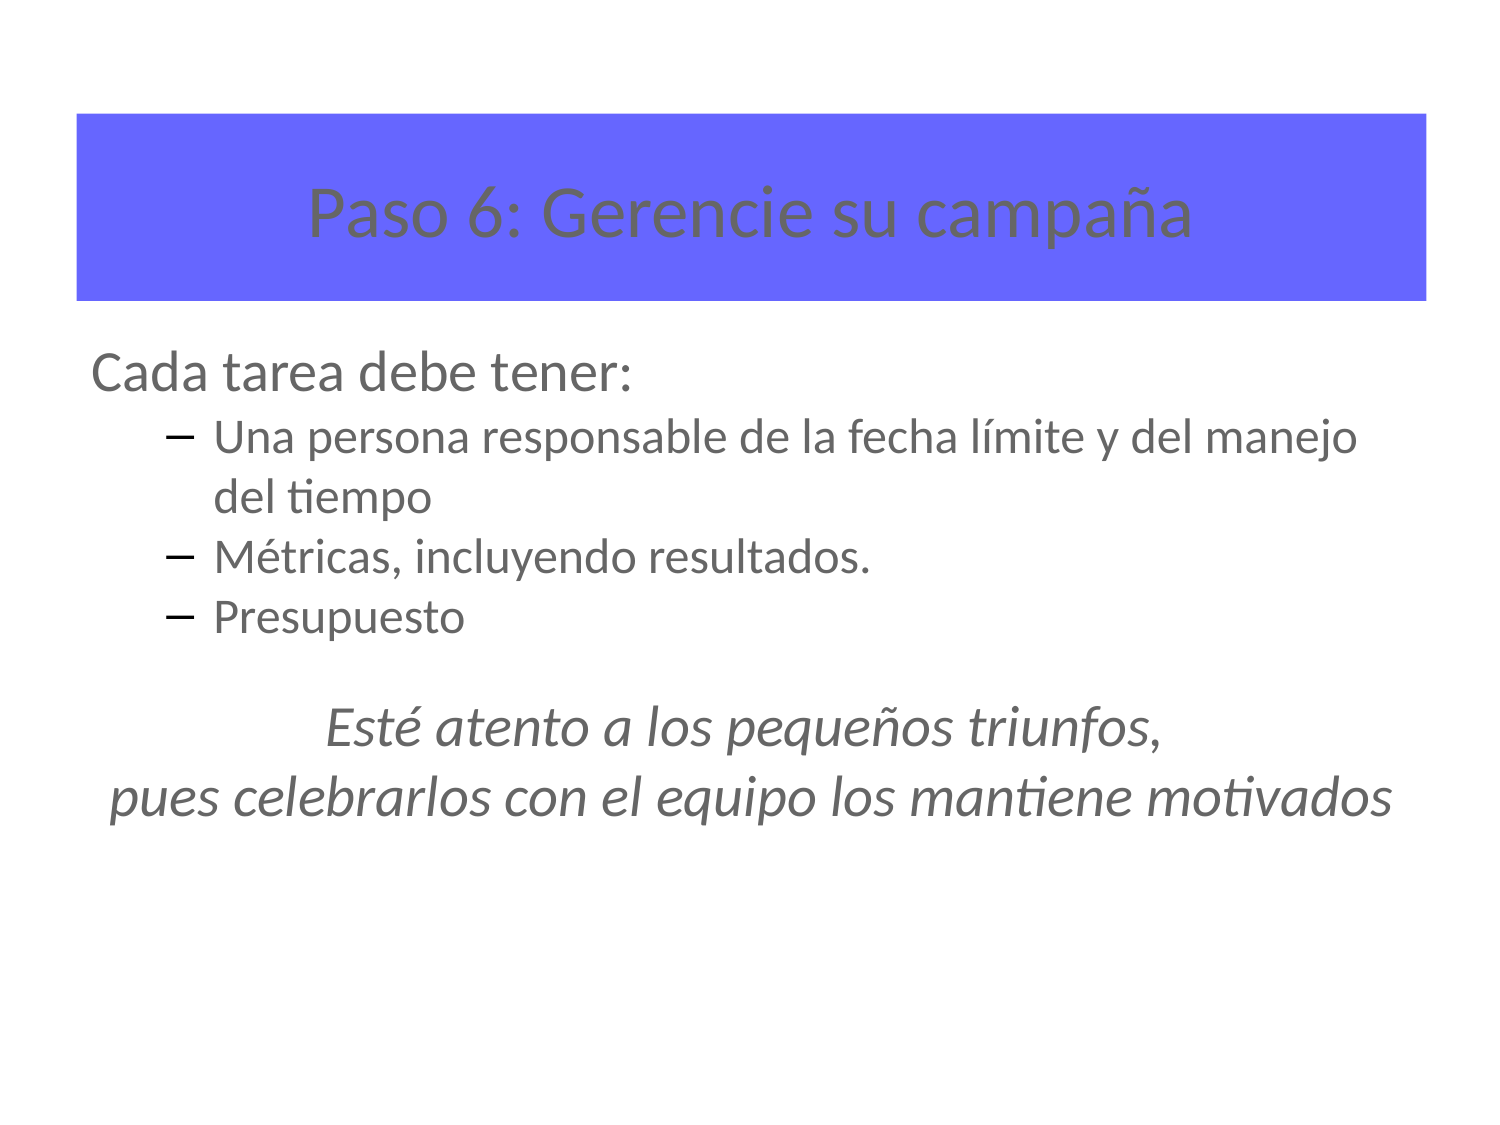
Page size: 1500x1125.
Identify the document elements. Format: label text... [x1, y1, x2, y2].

text_box Cada tarea debe tener: Una persona responsable de la fecha límite y del manejo del tiempo Métricas, incluyendo resultados. Presupuesto Esté atento a los pequeños triunfos, pues celebrarlos con el equipo los mantiene motivados [76, 326, 1427, 988]
text_box Paso 6: Gerencie su campaña [76, 113, 1427, 301]
